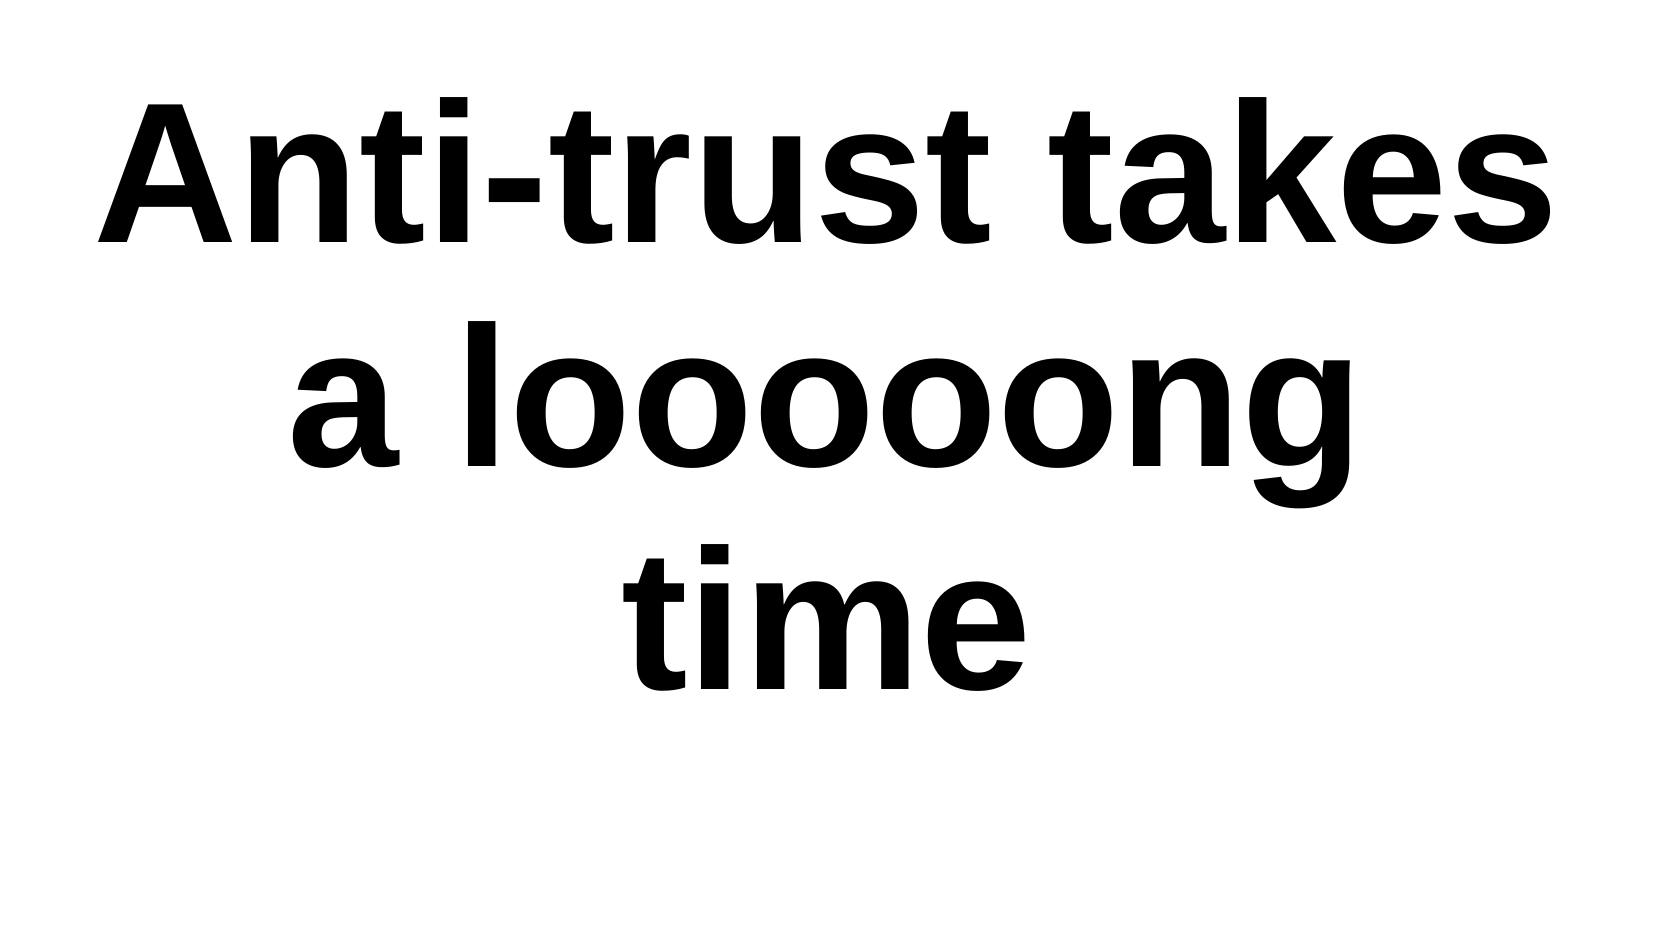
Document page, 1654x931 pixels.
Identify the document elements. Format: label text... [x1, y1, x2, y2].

subtitle Anti-trust takes a looooong time [82, 37, 1571, 757]
